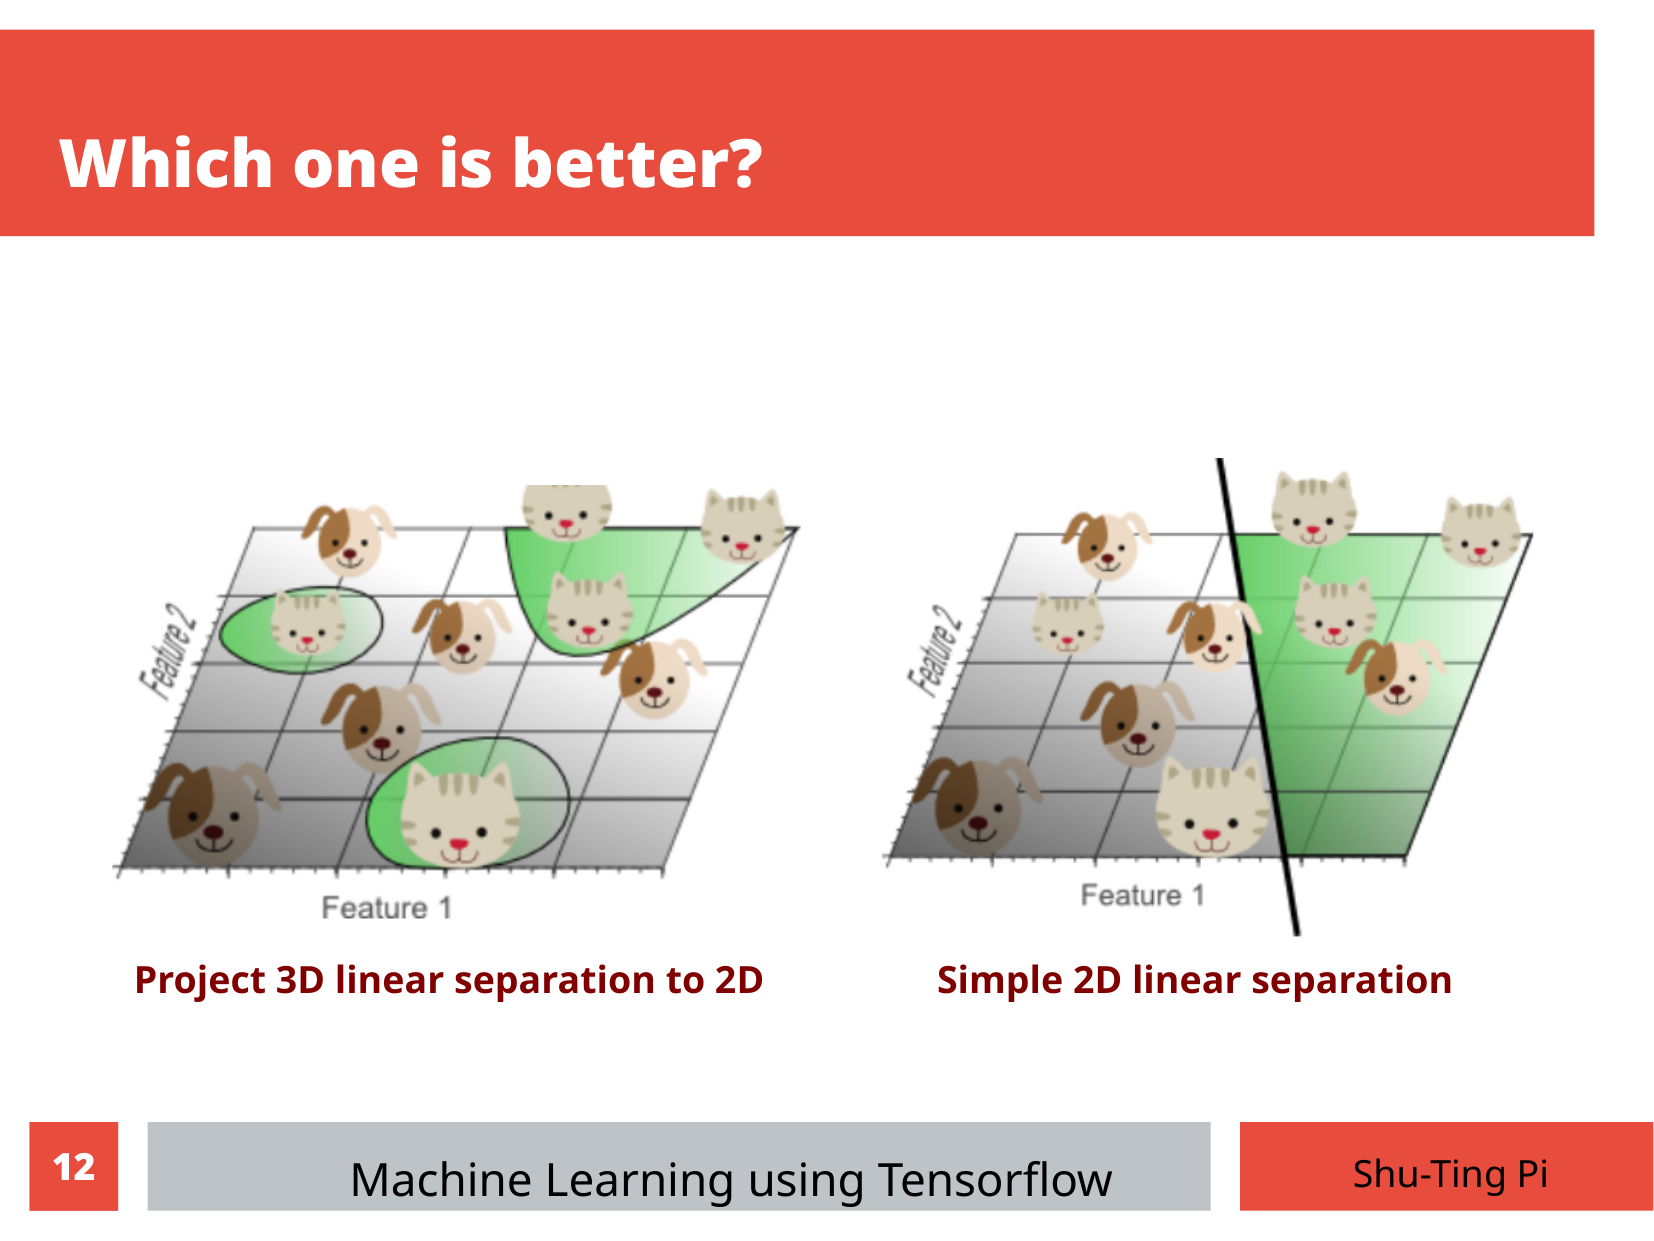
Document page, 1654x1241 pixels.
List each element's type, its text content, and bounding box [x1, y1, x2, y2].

text_box Project 3D linear separation to 2D [119, 945, 704, 1008]
picture [82, 485, 817, 931]
text_box Machine Learning using Tensorflow [334, 1139, 1220, 1241]
text_box Simple 2D linear separation [922, 945, 1409, 1008]
title Which one is better? [59, 59, 1595, 207]
text_box Shu-Ting Pi [1338, 1140, 1573, 1203]
picture [864, 458, 1564, 952]
